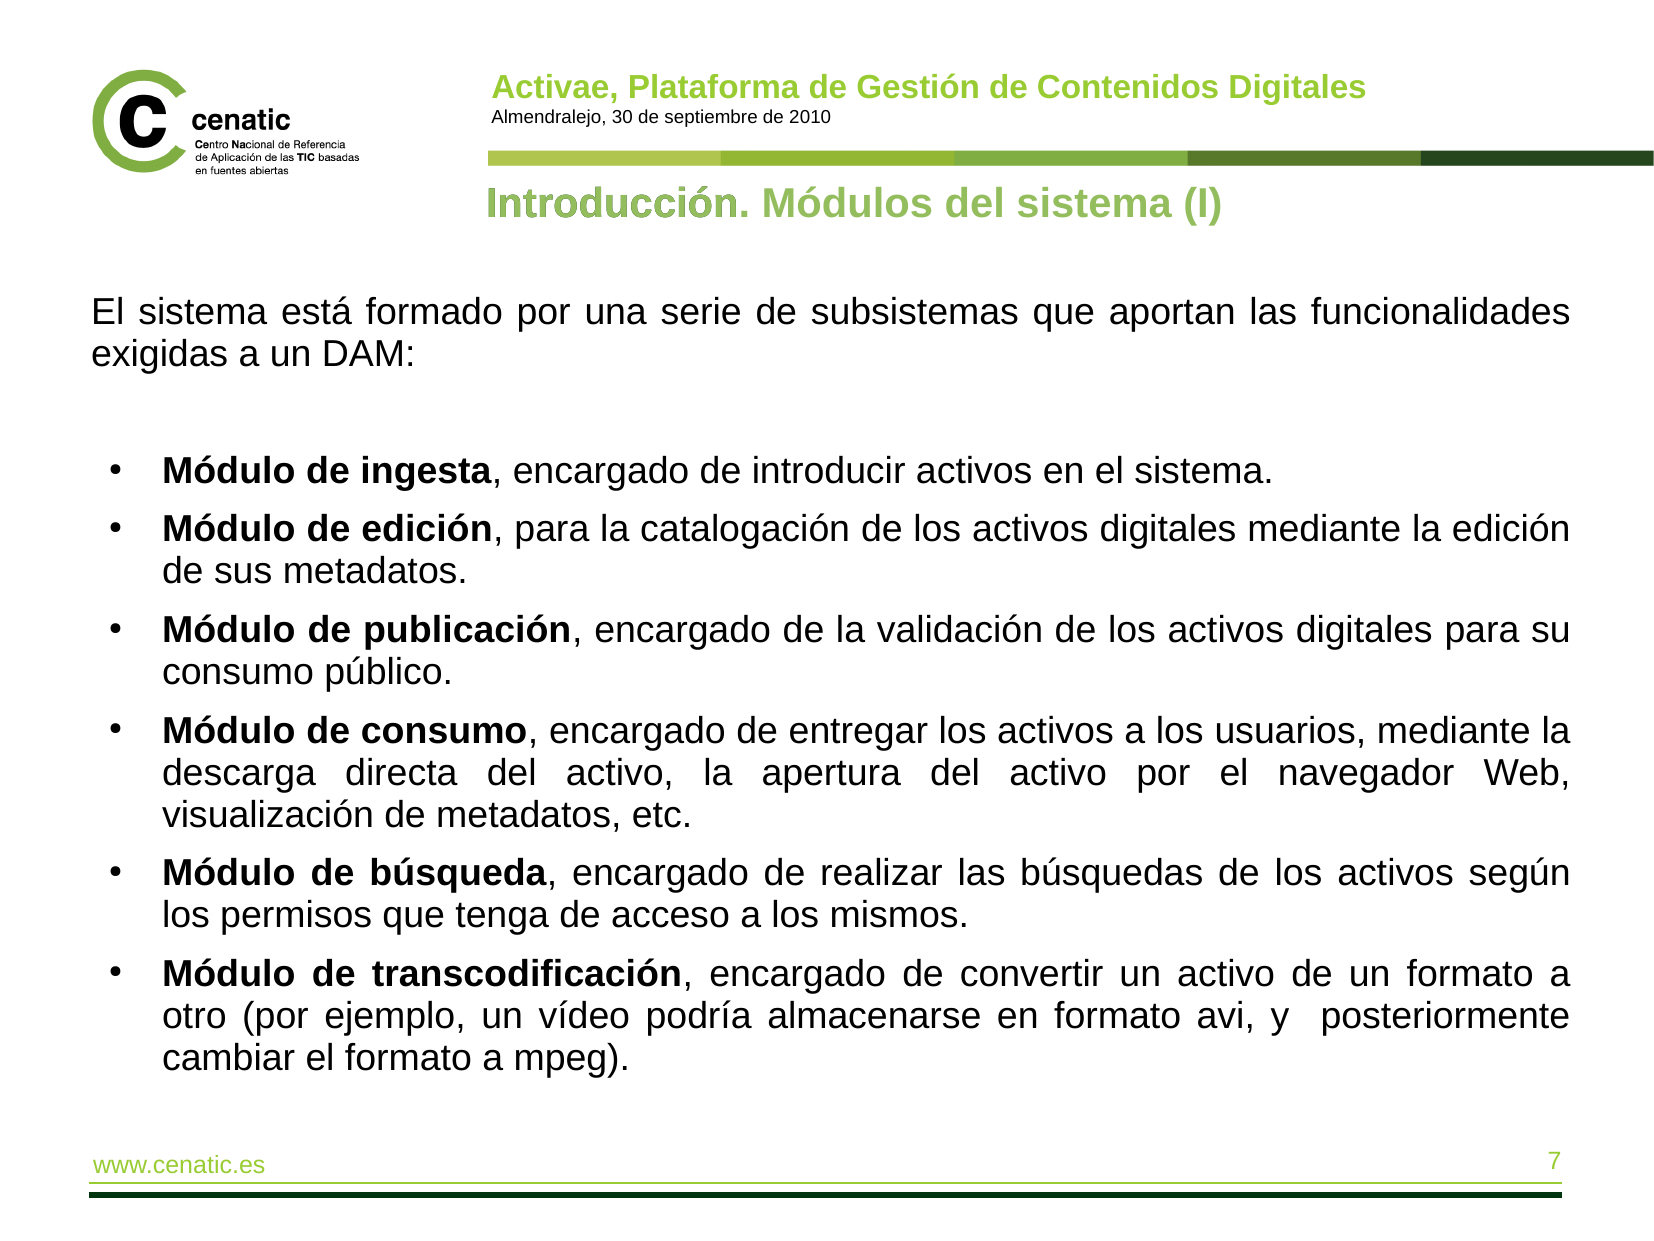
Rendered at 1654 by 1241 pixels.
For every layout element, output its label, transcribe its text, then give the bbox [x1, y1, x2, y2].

list El sistema está formado por una serie de subsistemas que aportan las funcionalidades exigidas a un DAM: Módulo de ingesta, encargado de introducir activos en el sistema. Módulo de edición, para la catalogación de los activos digitales mediante la edición de sus metadatos. Módulo de publicación, encargado de la validación de los activos digitales para su consumo público. Módulo de consumo, encargado de entregar los activos a los usuarios, mediante la descarga directa del activo, la apertura del activo por el navegador Web, visualización de metadatos, etc. Módulo de búsqueda, encargado de realizar las búsquedas de los activos según los permisos que tenga de acceso a los mismos. Módulo de transcodificación, encargado de convertir un activo de un formato a otro (por ejemplo, un vídeo podría almacenarse en formato avi, y posteriormente cambiar el formato a mpeg). [91, 290, 1571, 1094]
picture [1, 4, 1654, 1228]
title Introducción. Módulos del sistema (I) [486, 177, 1571, 228]
